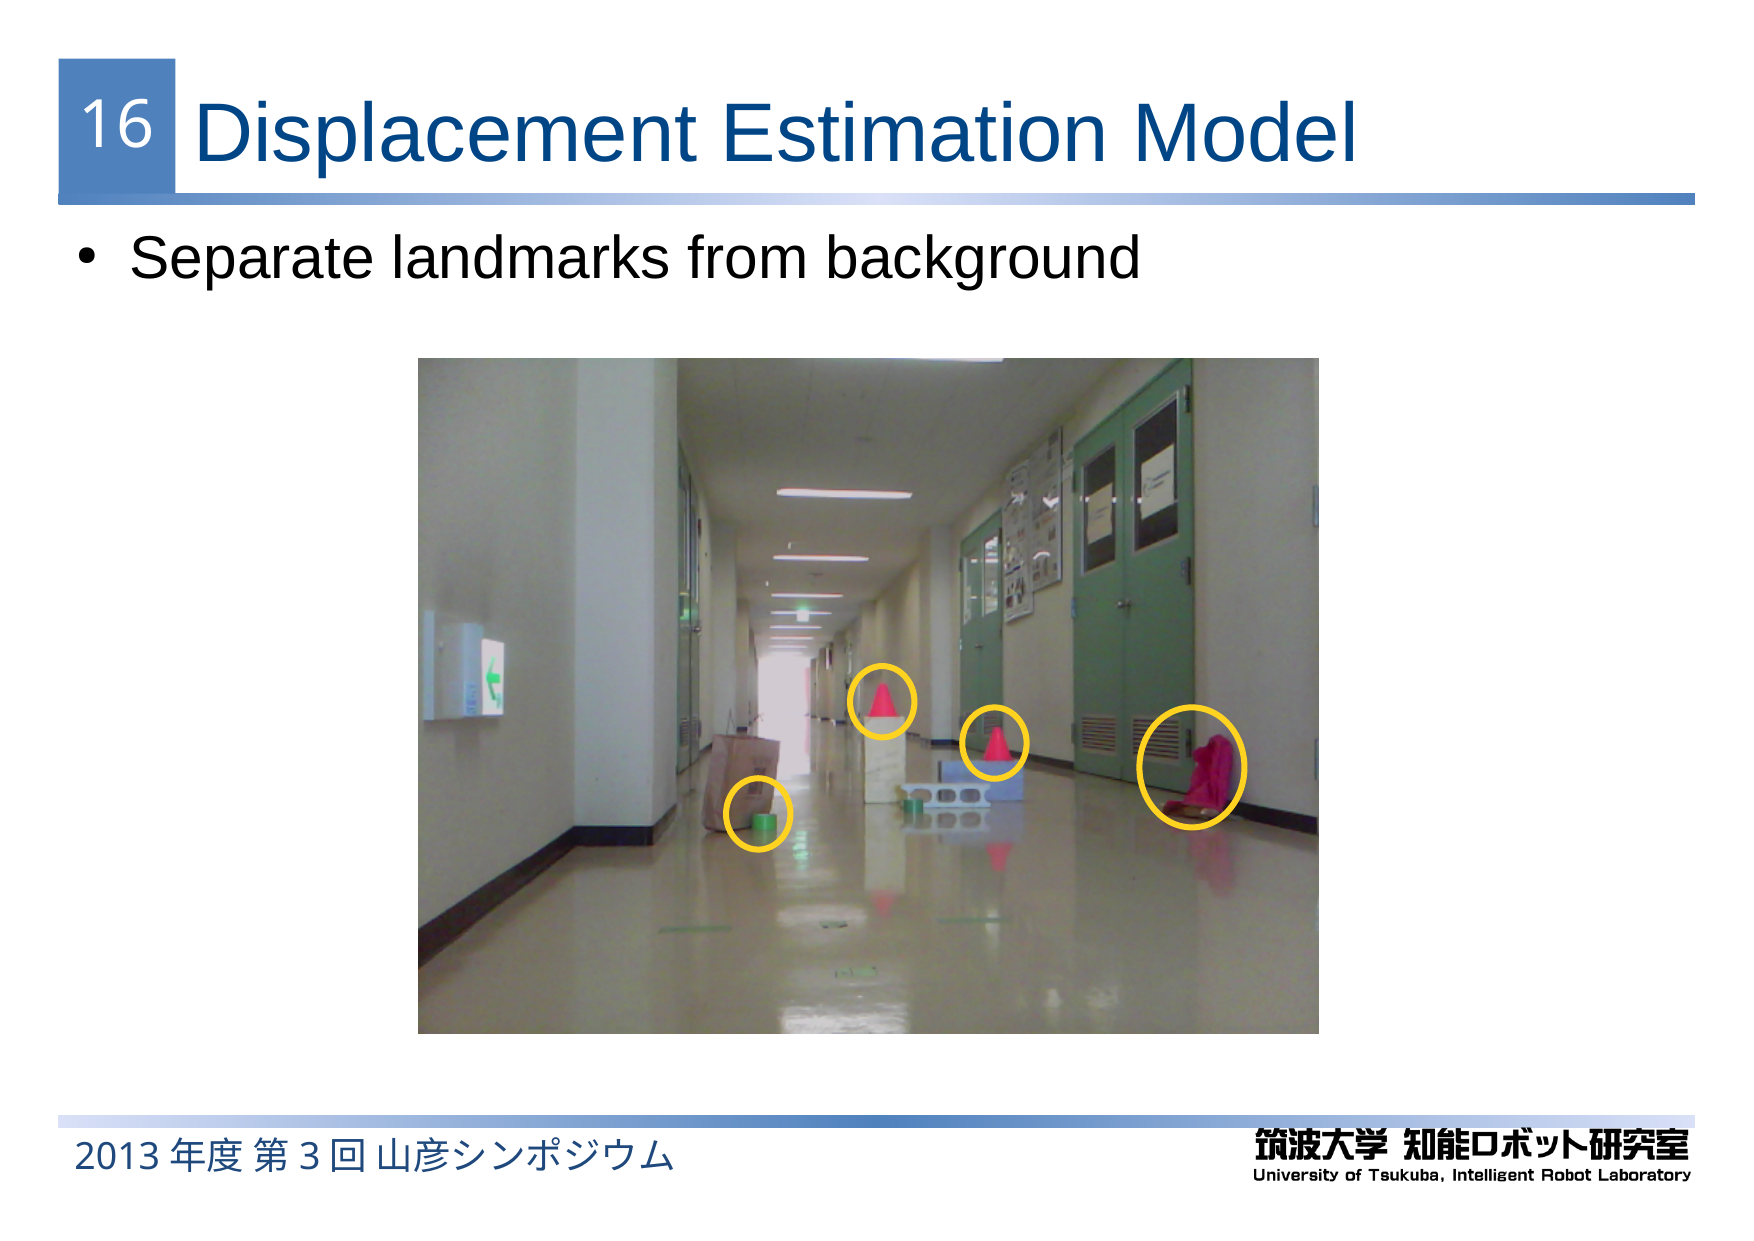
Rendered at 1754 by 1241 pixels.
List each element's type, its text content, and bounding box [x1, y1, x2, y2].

title Displacement Estimation Model [193, 61, 1651, 205]
list Separate landmarks from background [58, 223, 1696, 329]
picture [1252, 1127, 1691, 1182]
picture [418, 358, 1319, 1034]
